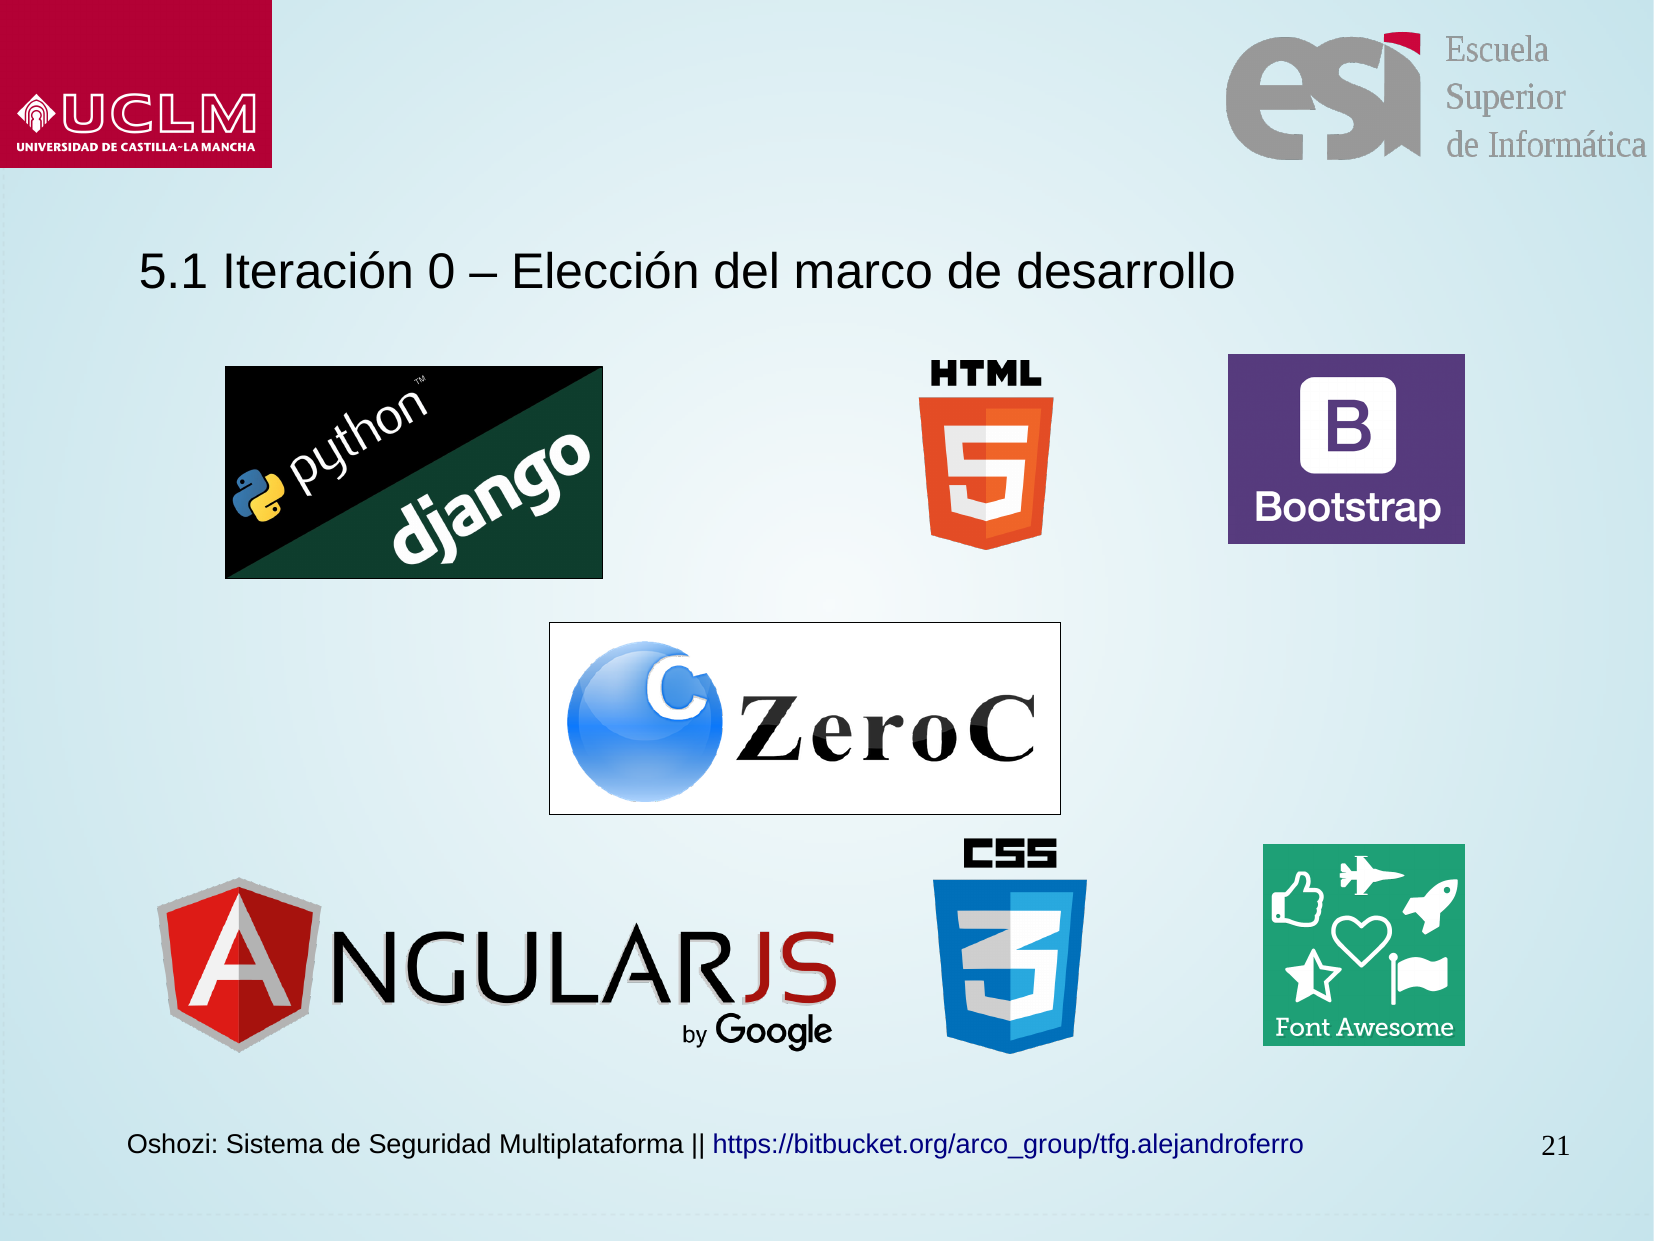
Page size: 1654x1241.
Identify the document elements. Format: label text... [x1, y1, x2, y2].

text_box [549, 622, 1061, 815]
picture [0, 0, 1654, 1241]
text_box 5.1 Iteración 0 – Elección del marco de desarrollo [124, 236, 1536, 349]
text_box Oshozi: Sistema de Seguridad Multiplataforma || https://bitbucket.org/arco_group/tfg.alejandroferro [112, 1112, 1625, 1170]
